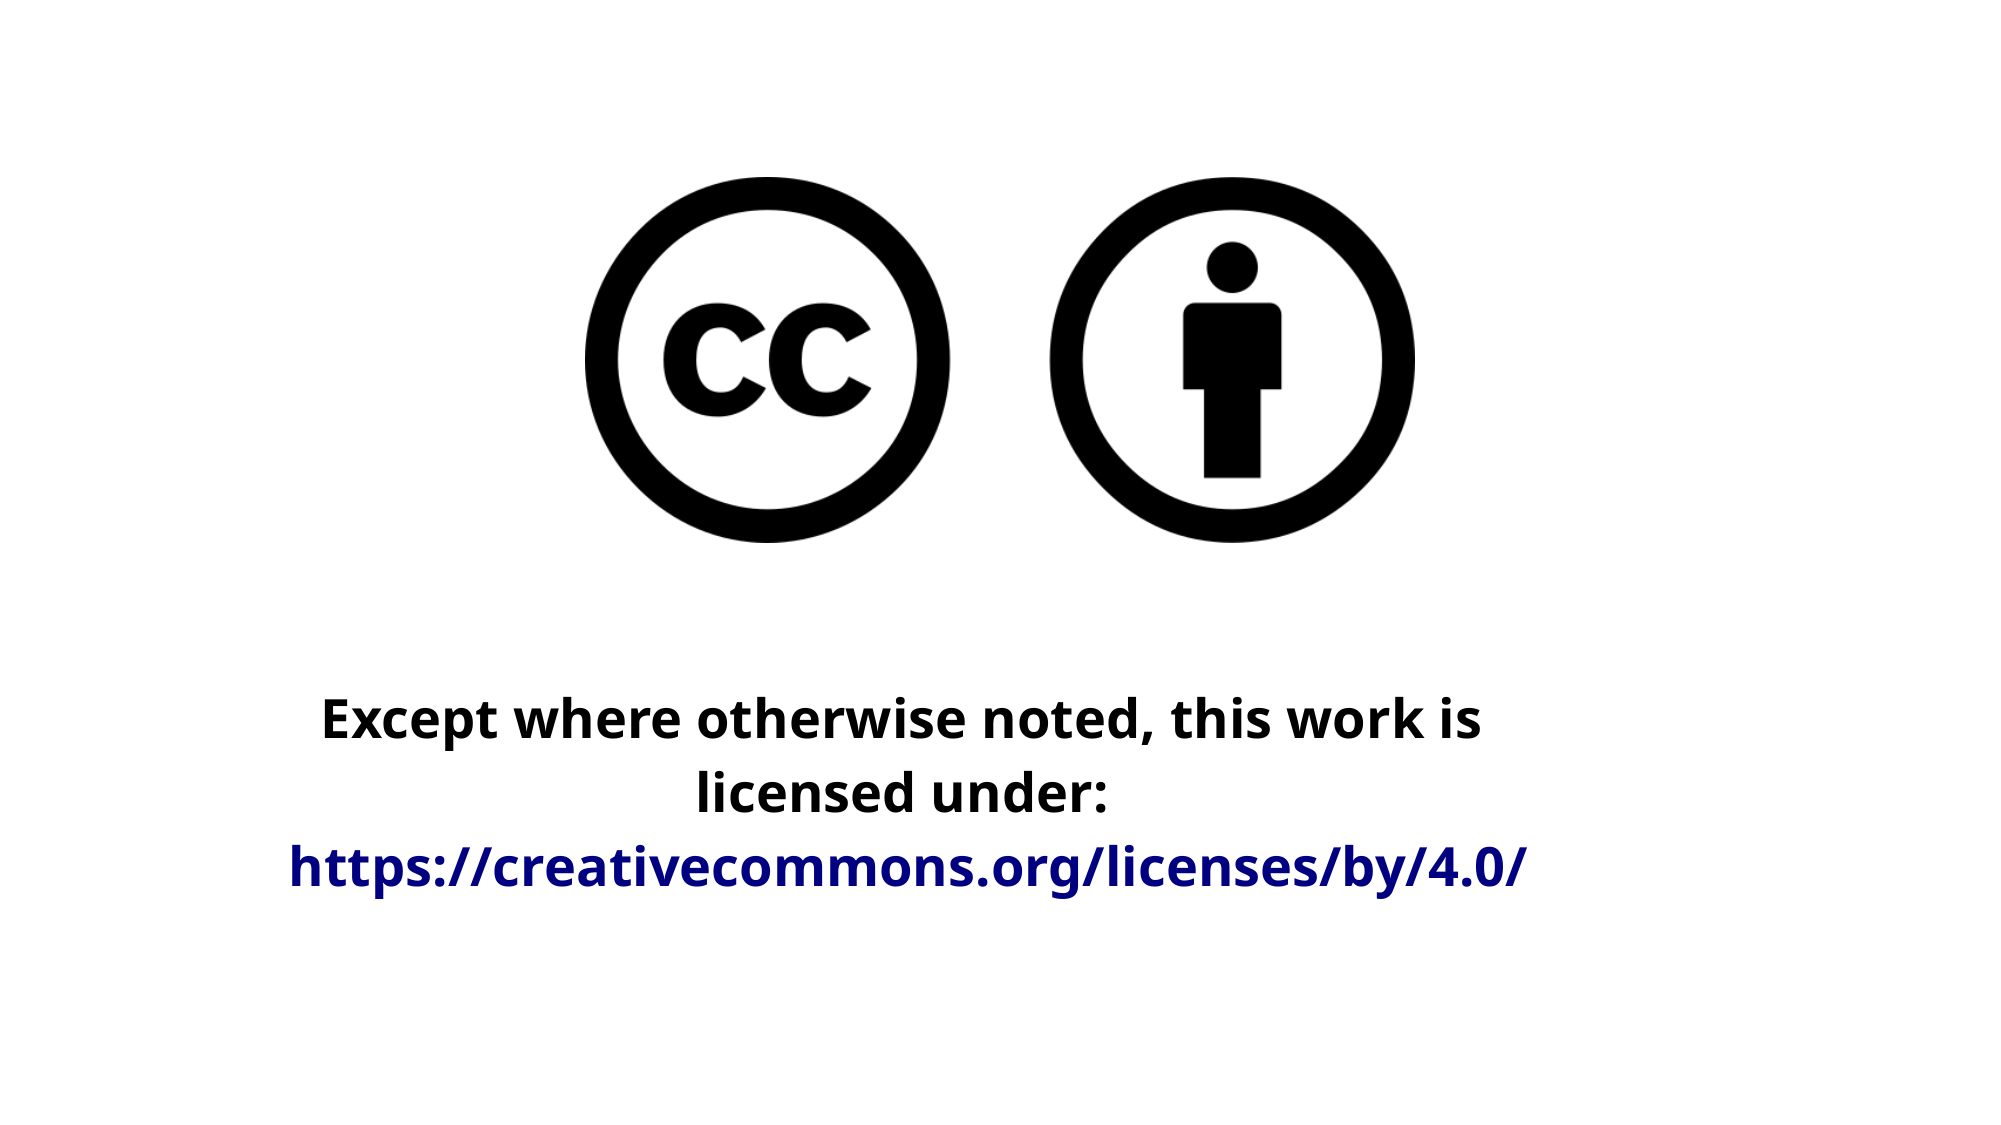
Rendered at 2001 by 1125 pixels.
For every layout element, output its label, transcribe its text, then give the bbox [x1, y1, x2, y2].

picture [585, 177, 1415, 543]
text_box Except where otherwise noted, this work is licensed under: https://creativecommons.org/licenses/by/4.0/ [259, 673, 1658, 851]
